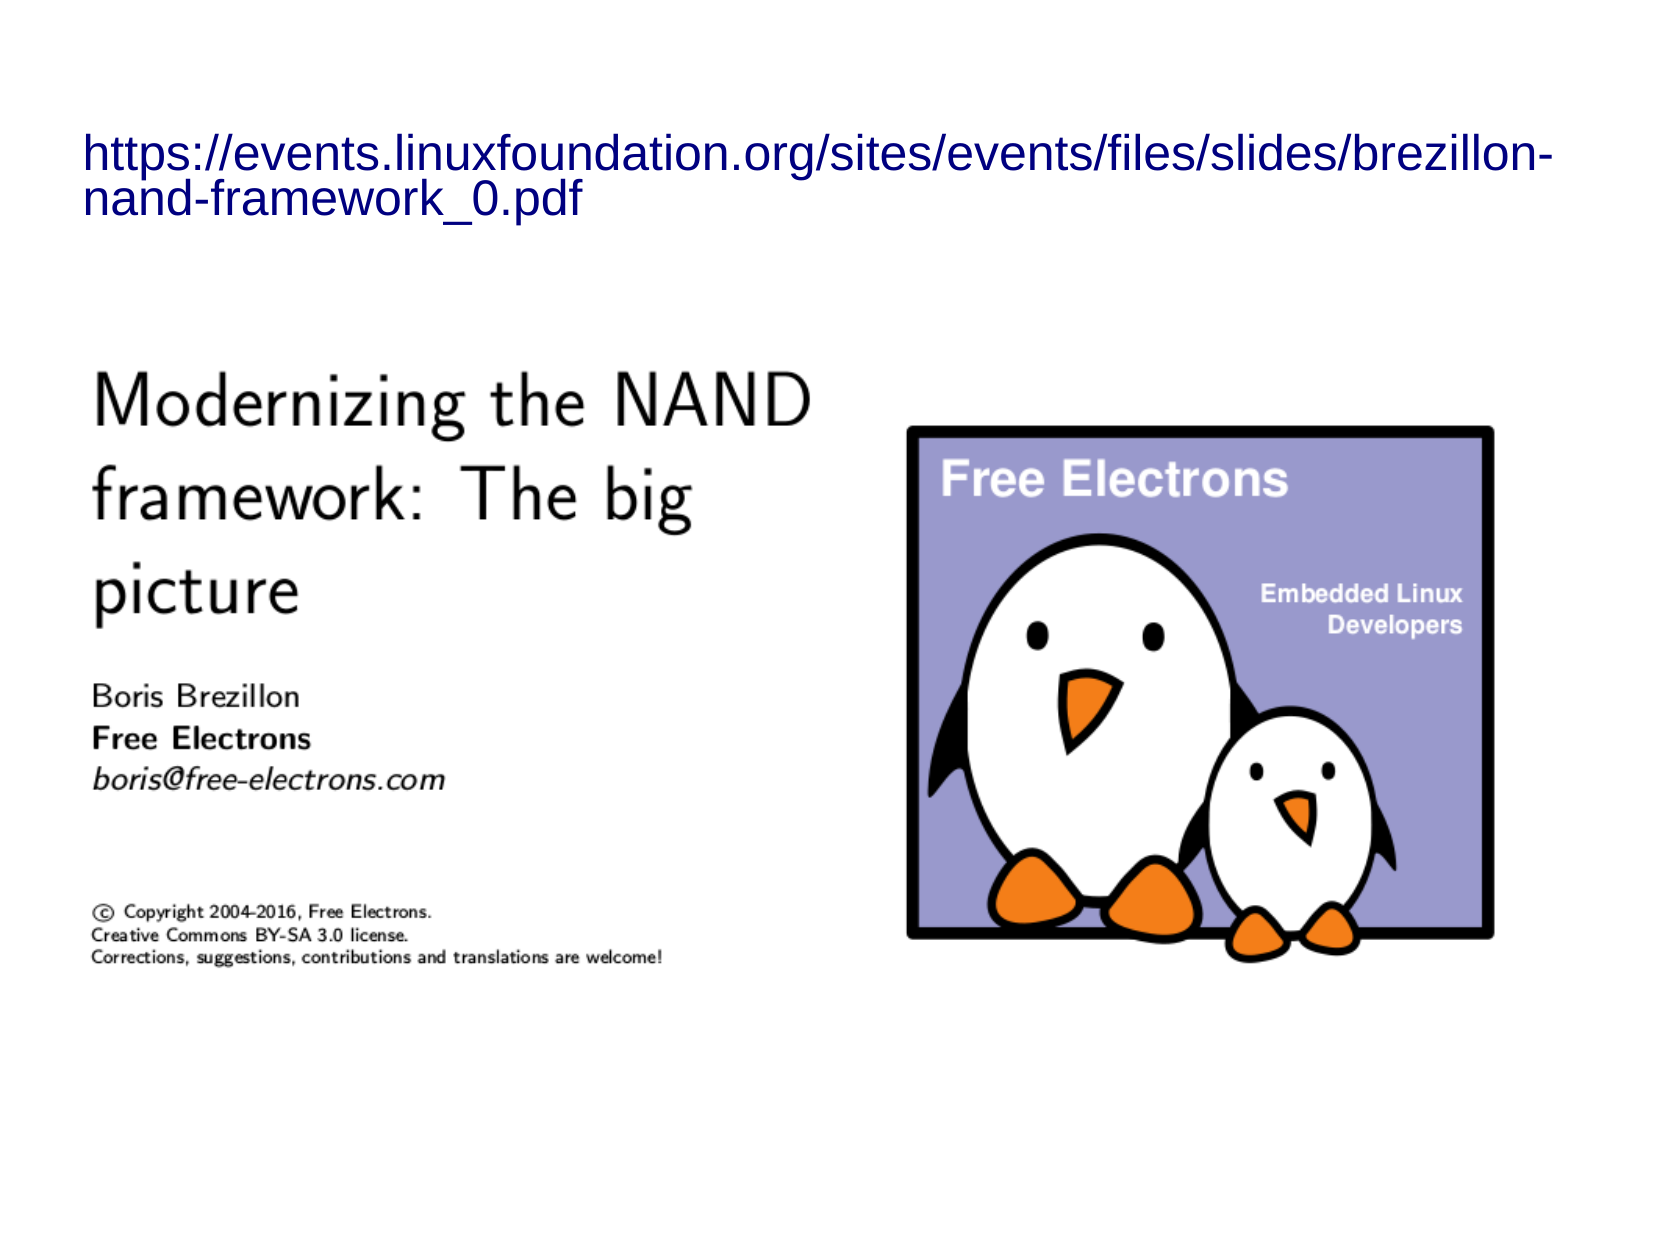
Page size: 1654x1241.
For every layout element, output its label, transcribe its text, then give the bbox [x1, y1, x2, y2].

title https://events.linuxfoundation.org/sites/events/files/slides/brezillon-nand-framework_0.pdf [82, 49, 1571, 257]
picture [30, 304, 1654, 1066]
